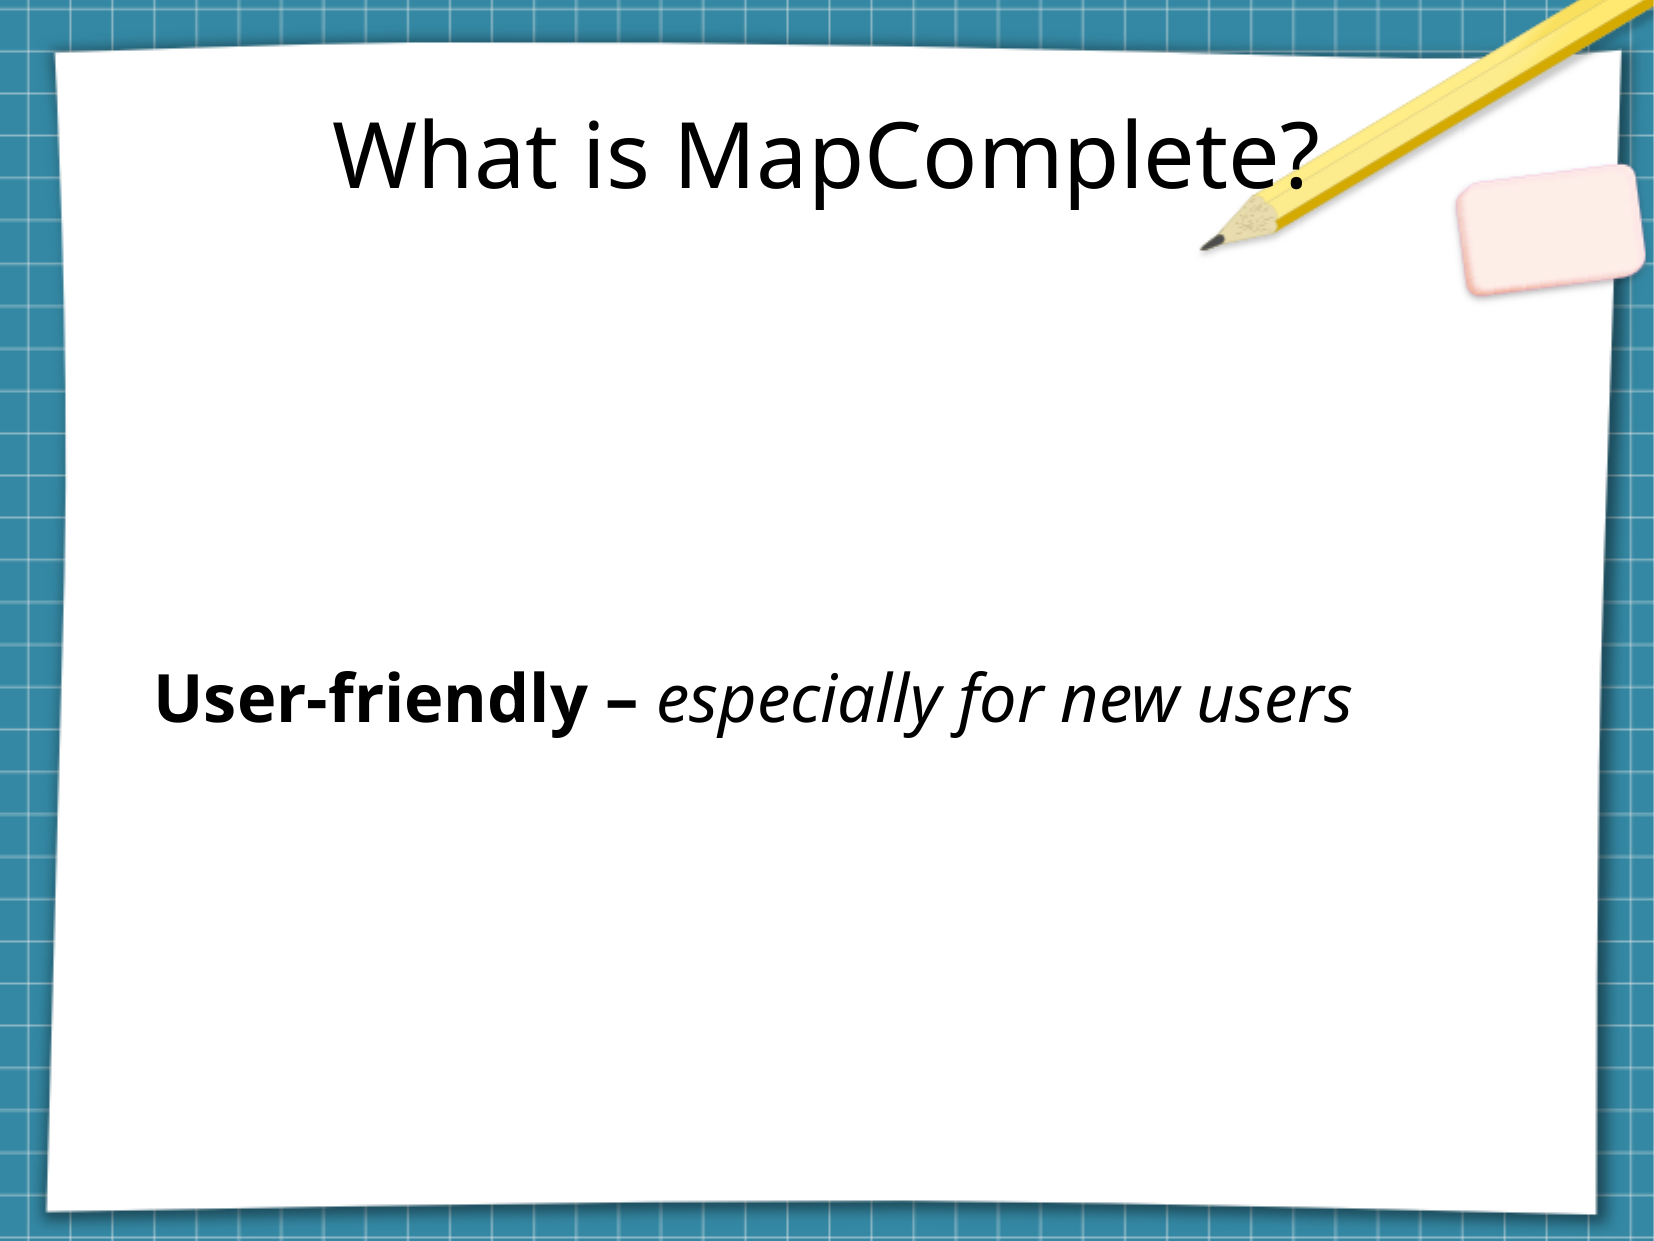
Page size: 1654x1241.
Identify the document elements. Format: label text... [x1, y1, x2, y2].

list User-friendly – especially for new users [82, 290, 1571, 1010]
title What is MapComplete? [82, 49, 1571, 257]
picture [0, 0, 1654, 1241]
